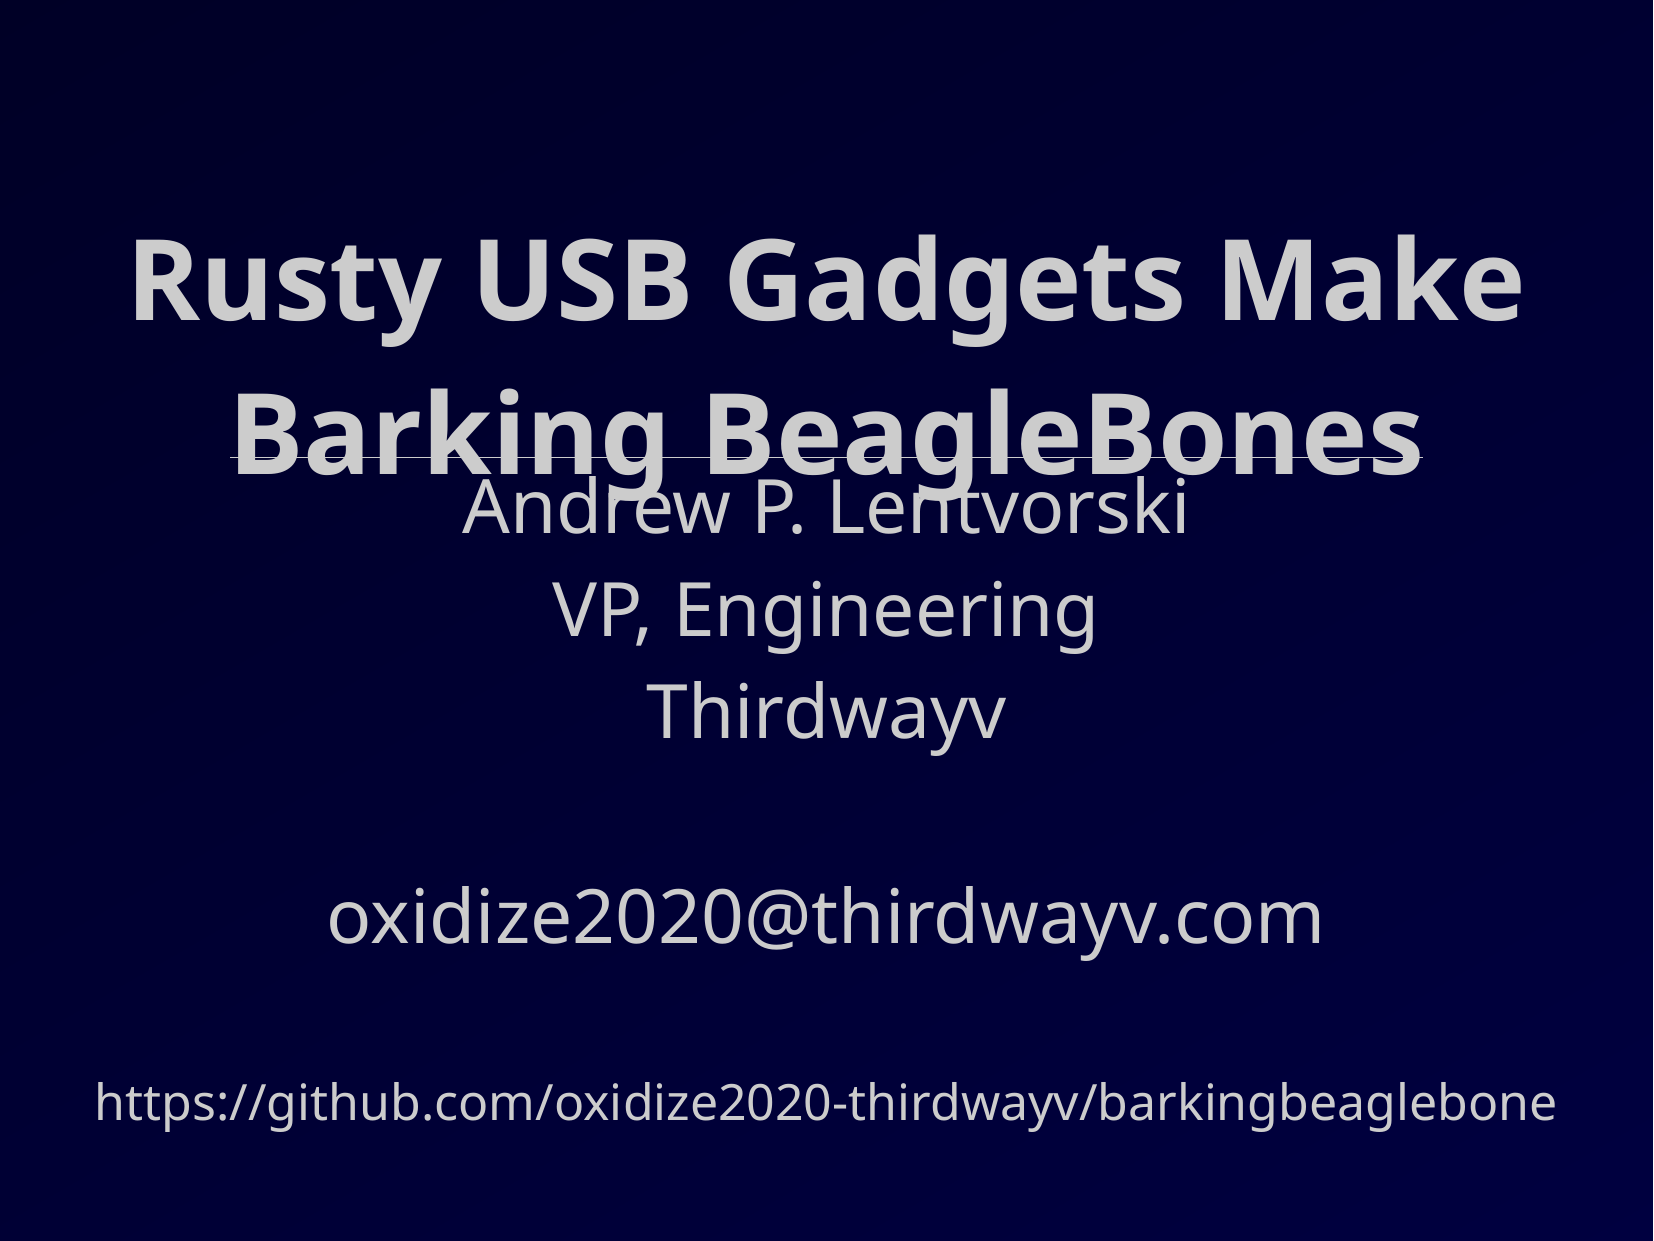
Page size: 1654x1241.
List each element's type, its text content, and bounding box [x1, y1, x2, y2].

title Rusty USB Gadgets Make Barking BeagleBones [82, 224, 1571, 443]
subtitle Andrew P. Lentvorski VP, Engineering Thirdwayv oxidize2020@thirdwayv.com https://github.com/oxidize2020-thirdwayv/barkingbeaglebone [82, 443, 1571, 1146]
